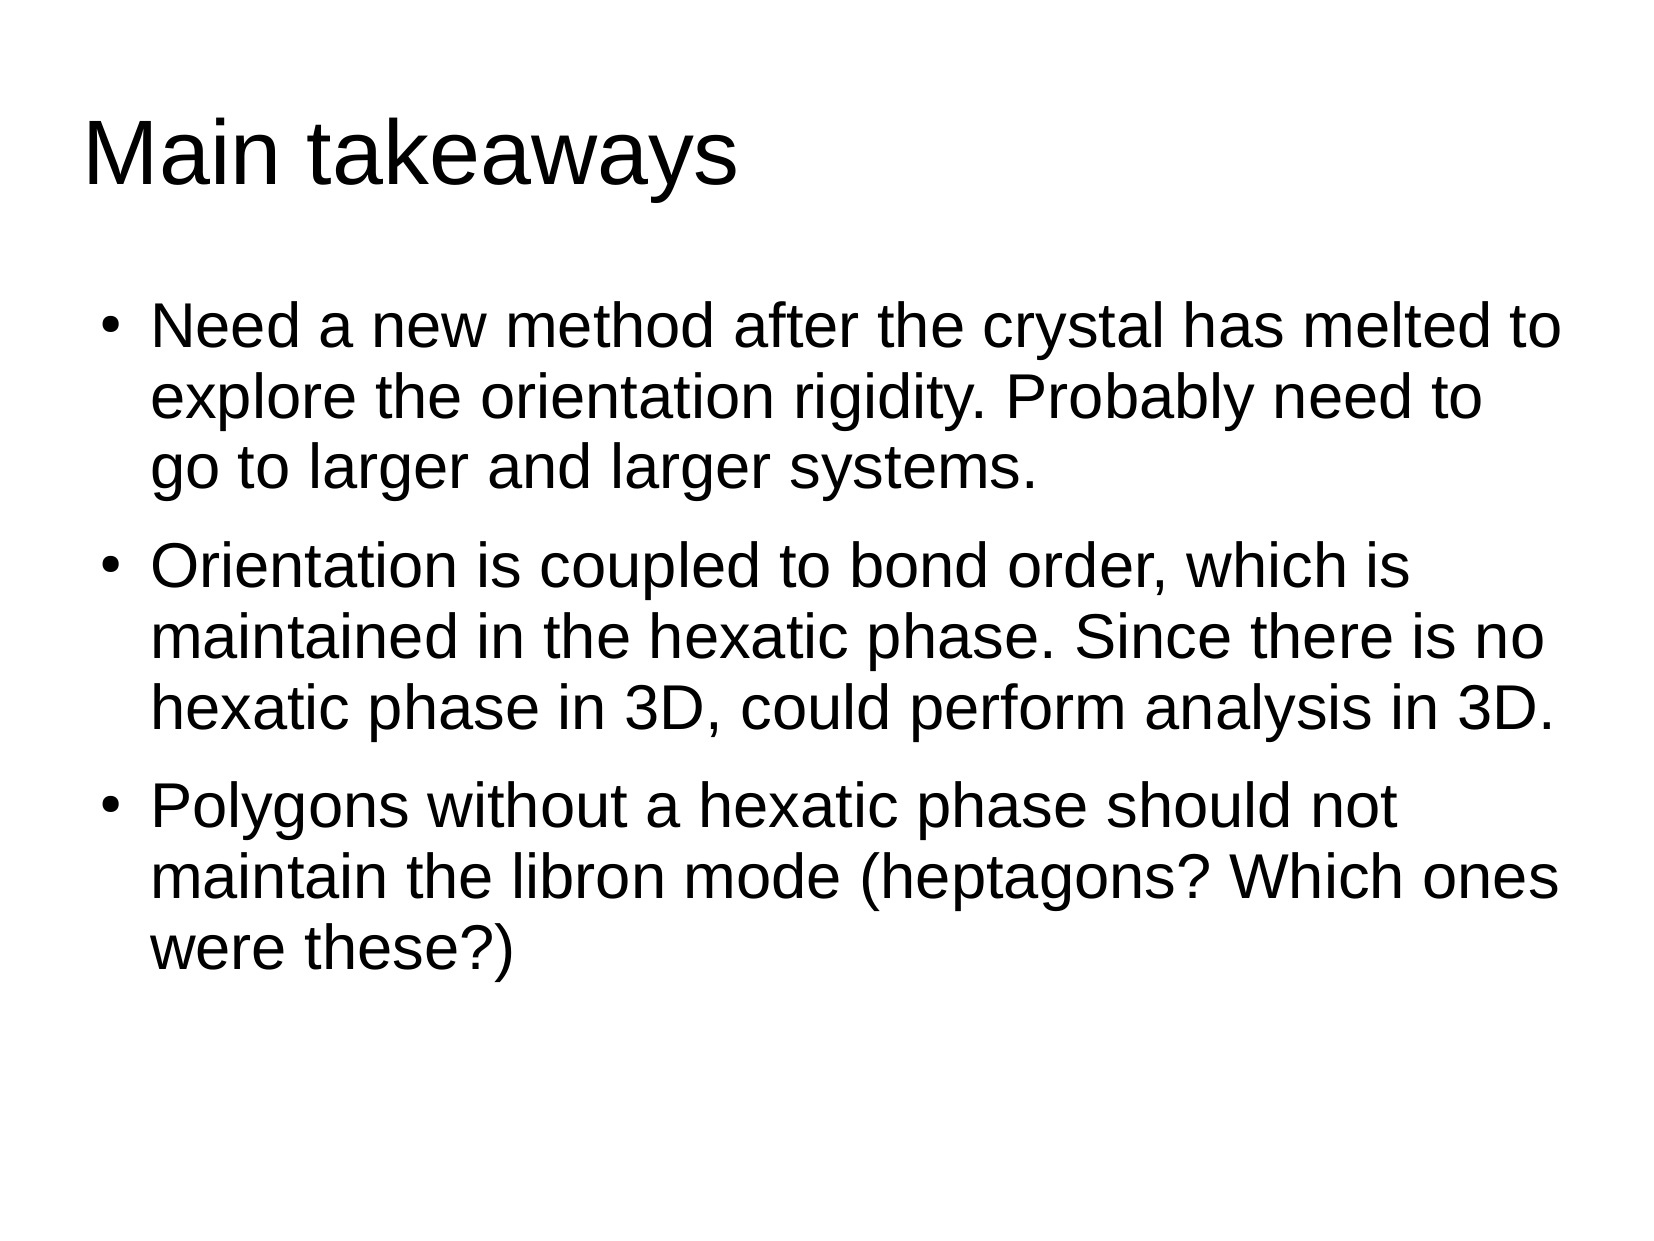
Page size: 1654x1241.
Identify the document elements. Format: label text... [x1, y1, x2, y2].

list Need a new method after the crystal has melted to explore the orientation rigidity. Probably need to go to larger and larger systems. Orientation is coupled to bond order, which is maintained in the hexatic phase. Since there is no hexatic phase in 3D, could perform analysis in 3D. Polygons without a hexatic phase should not maintain the libron mode (heptagons? Which ones were these?) [82, 290, 1571, 1010]
title Main takeaways [82, 49, 1571, 257]
